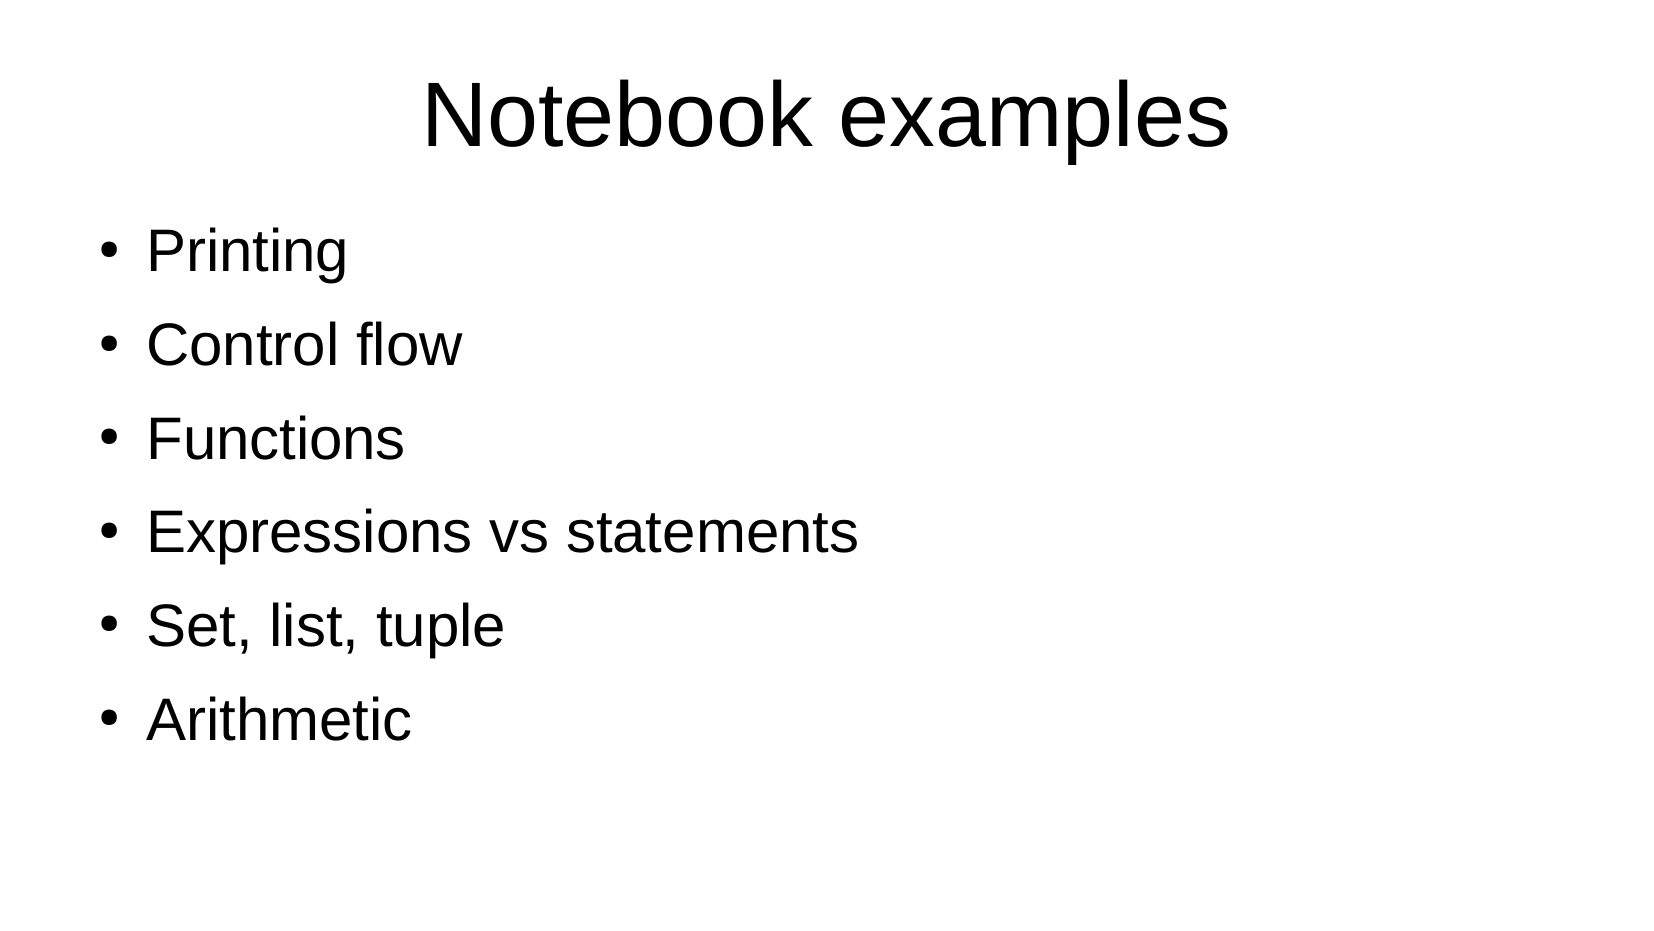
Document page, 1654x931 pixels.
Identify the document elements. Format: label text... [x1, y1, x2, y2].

title Notebook examples [82, 37, 1571, 193]
list Printing Control flow Functions Expressions vs statements Set, list, tuple Arithmetic [82, 217, 1571, 758]
